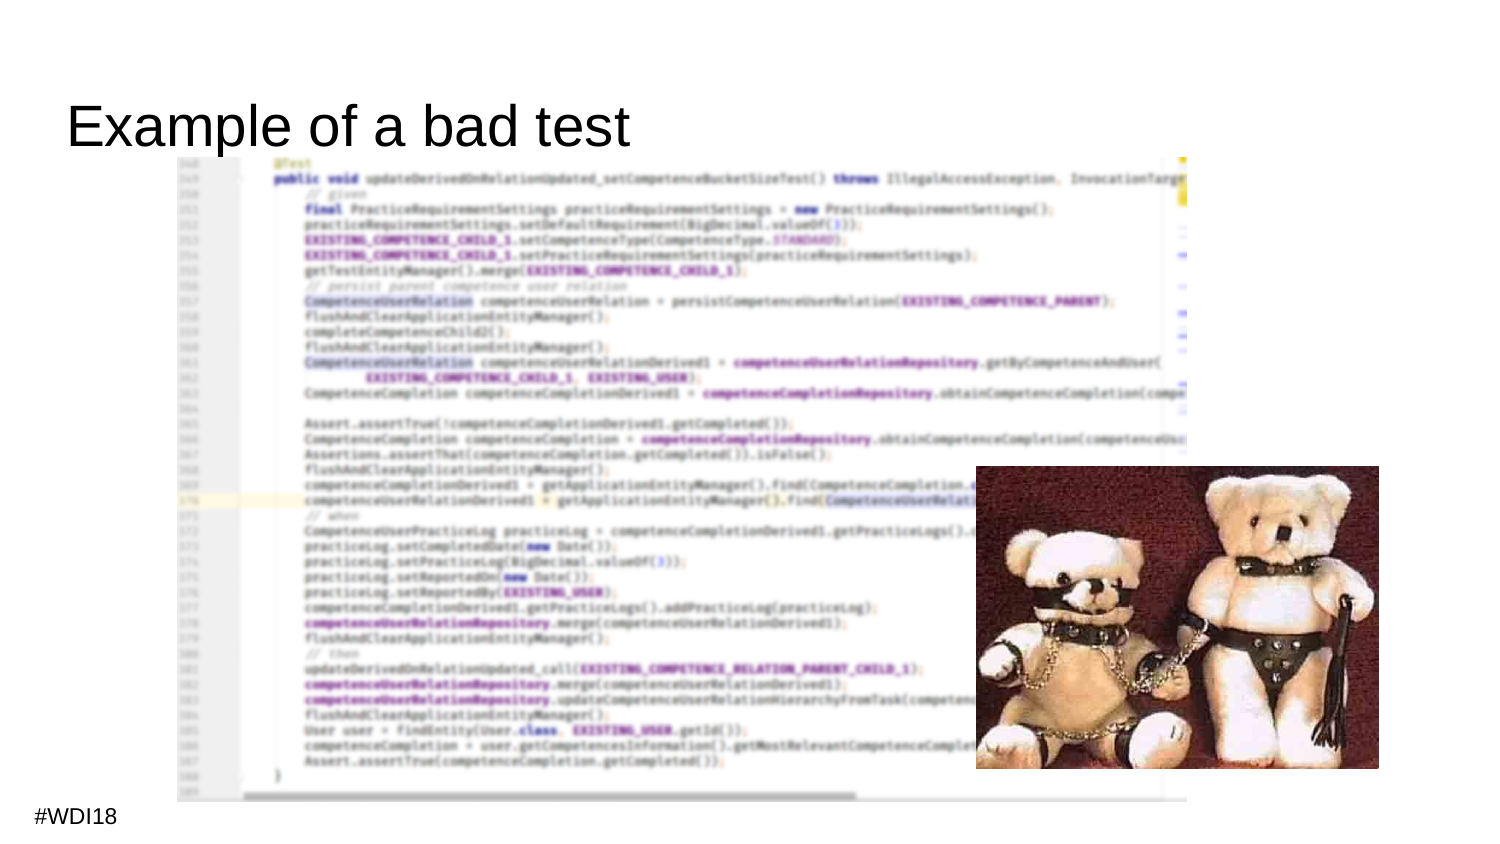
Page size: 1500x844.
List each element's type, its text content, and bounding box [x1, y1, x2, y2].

picture [177, 157, 1379, 802]
text_box #WDI18 [0, 786, 247, 844]
title Example of a bad test [51, 72, 1449, 167]
